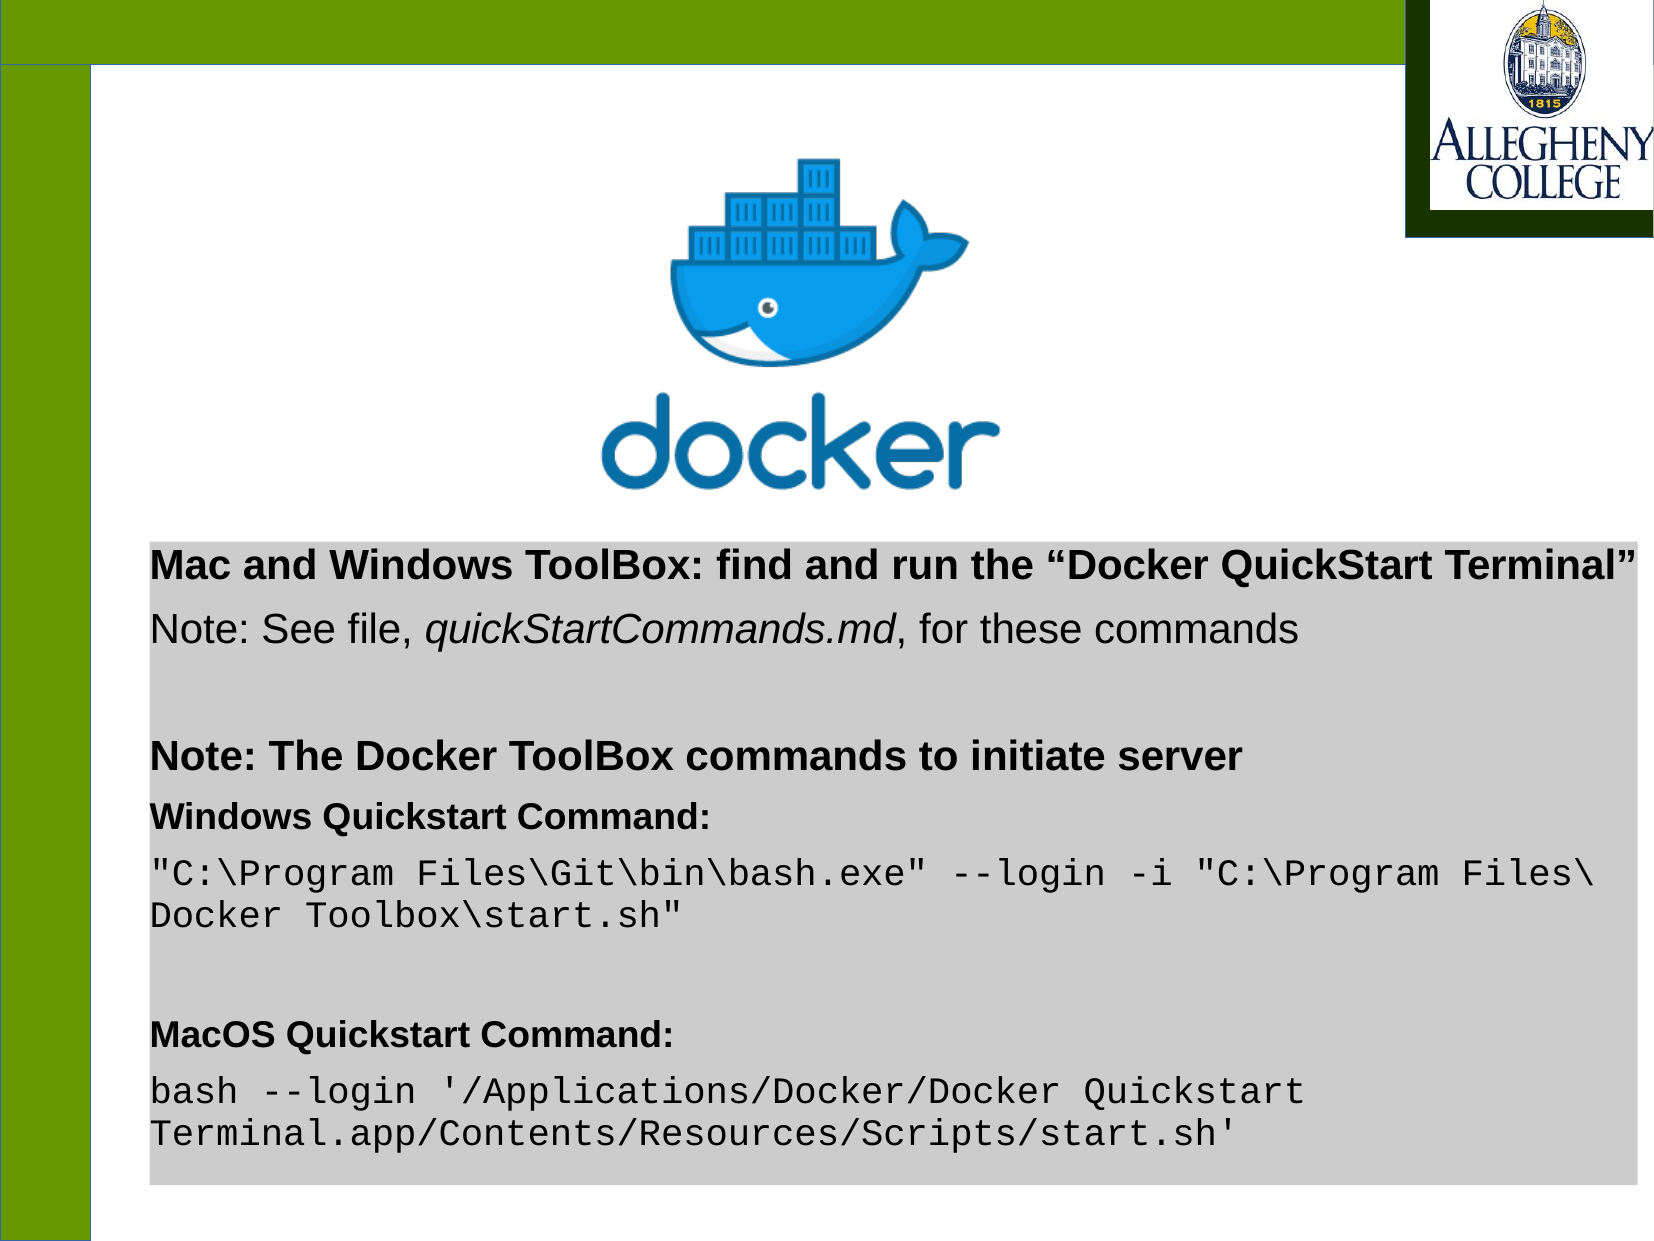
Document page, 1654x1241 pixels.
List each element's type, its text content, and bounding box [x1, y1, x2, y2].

picture [566, 124, 1036, 526]
text_box [0, 0, 1654, 1241]
list Mac and Windows ToolBox: find and run the “Docker QuickStart Terminal” Note: See file, quickStartCommands.md, for these commands Note: The Docker ToolBox commands to initiate server Windows Quickstart Command: "C:\Program Files\Git\bin\bash.exe" --login -i "C:\Program Files\Docker Toolbox\start.sh" MacOS Quickstart Command: bash --login '/Applications/Docker/Docker Quickstart Terminal.app/Contents/Resources/Scripts/start.sh' [149, 541, 1638, 1186]
picture [1430, 0, 1654, 210]
